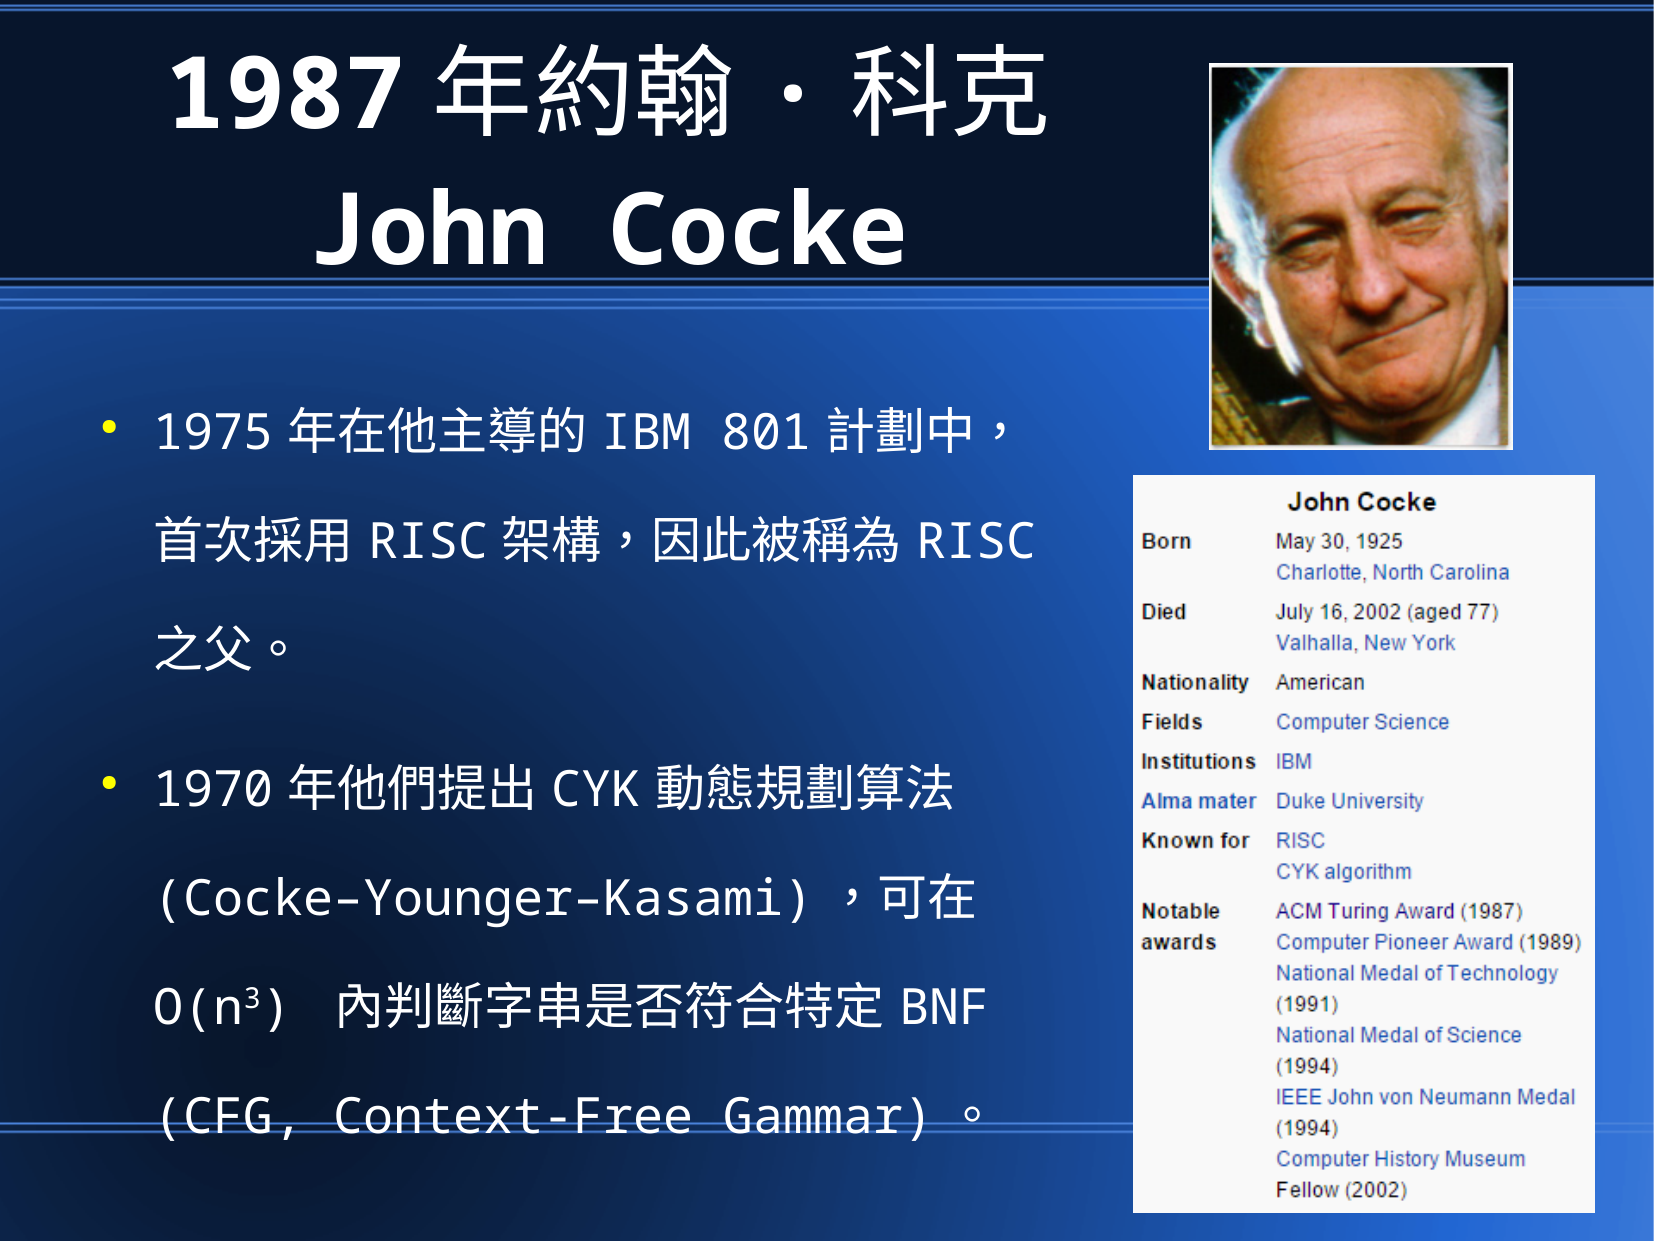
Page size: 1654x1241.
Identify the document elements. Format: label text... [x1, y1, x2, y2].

picture [0, 0, 1654, 1241]
list 1975年在他主導的IBM 801計劃中，首次採用RISC架構，因此被稱為RISC之父。 1970年他們提出CYK動態規劃算法(Cocke–Younger–Kasami)，可在O(n3) 內判斷字串是否符合特定BNF (CFG, Context-Free Gammar)。 [82, 355, 1063, 1170]
title 1987年 約翰·科克 John Cocke [82, 2, 1134, 303]
